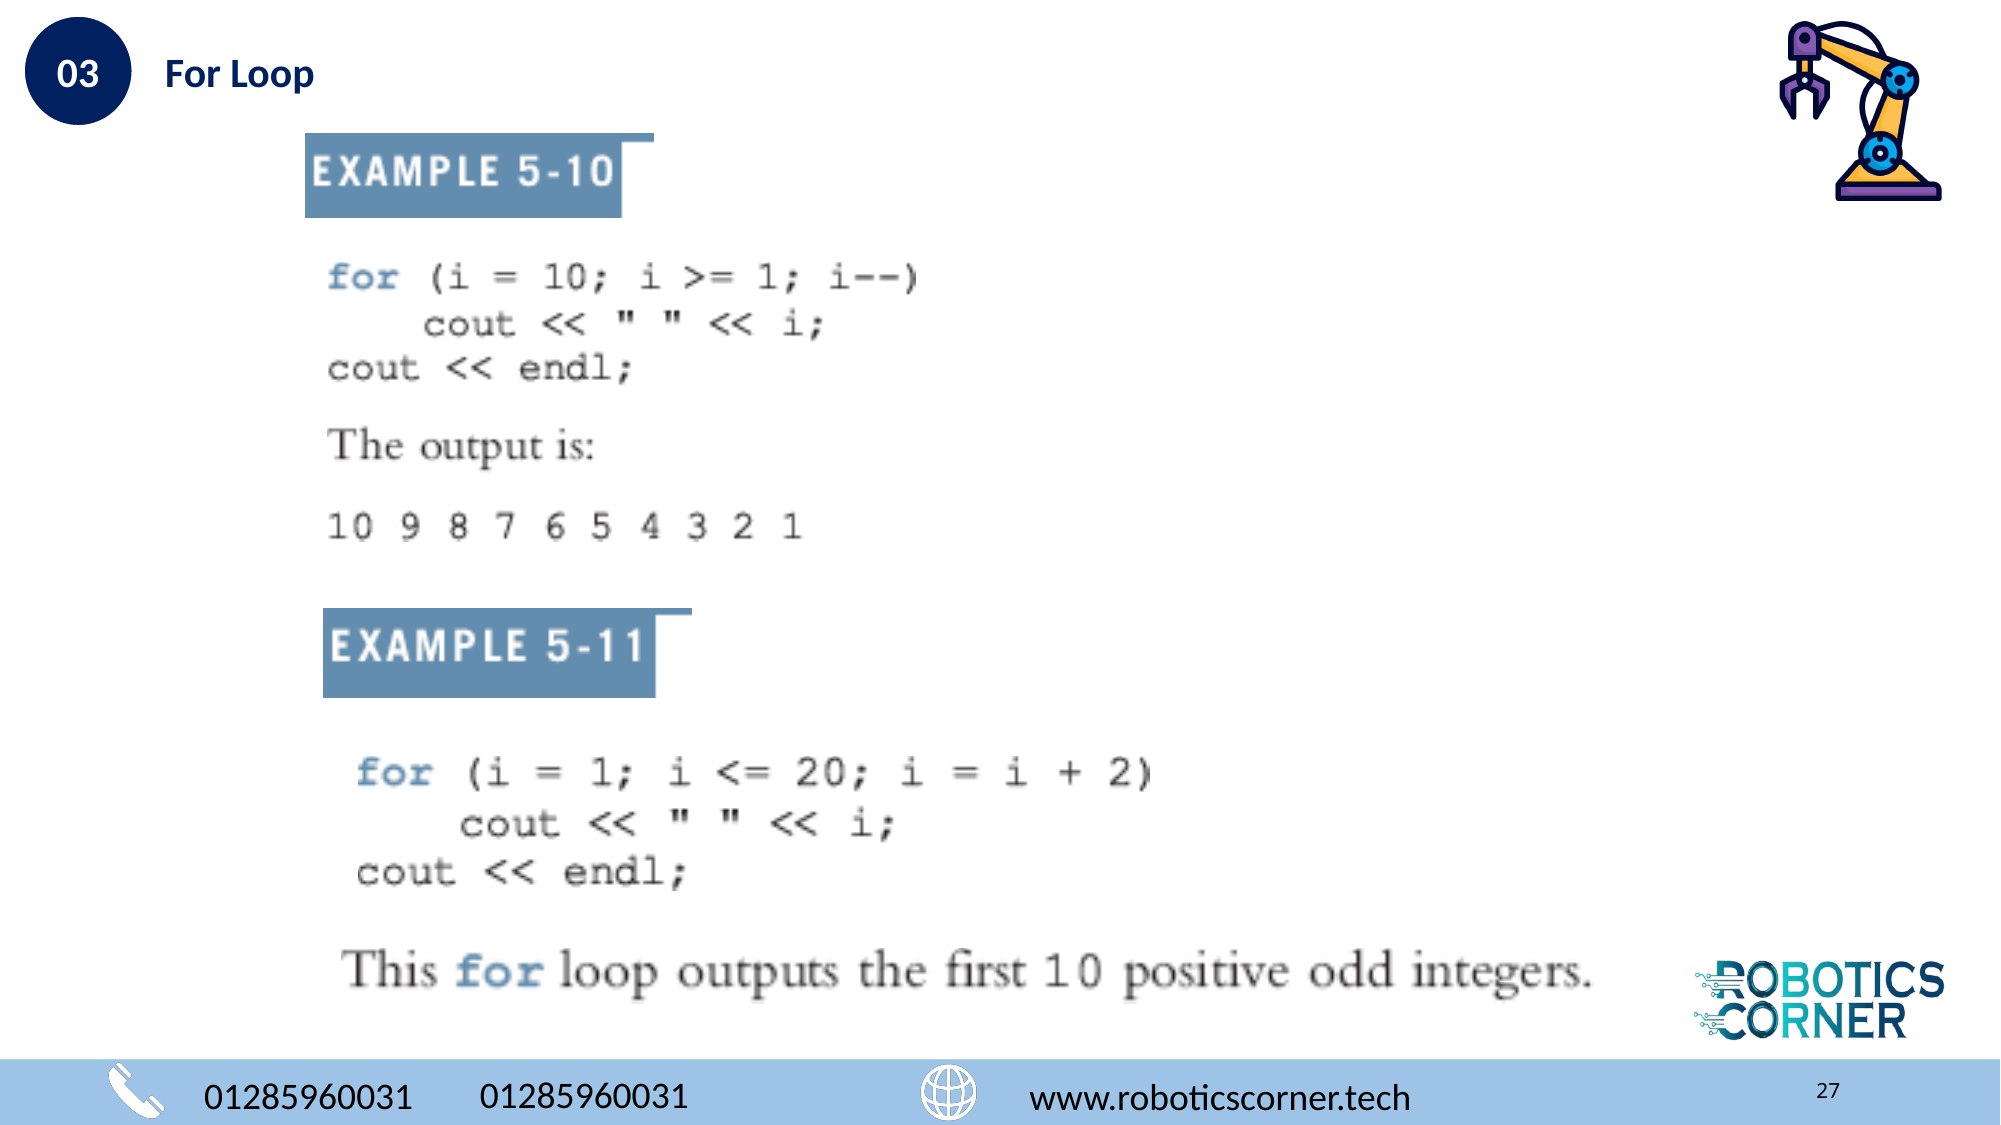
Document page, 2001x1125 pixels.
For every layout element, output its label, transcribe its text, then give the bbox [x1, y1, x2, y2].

picture [103, 1057, 170, 1124]
text_box 01285960031 [465, 1063, 811, 1124]
picture [1771, 21, 1950, 201]
text_box [981, 1059, 1810, 1125]
picture [358, 756, 1150, 891]
picture [341, 948, 1594, 1004]
text_box 03 [22, 14, 134, 128]
picture [1846, 859, 1953, 1059]
text_box [0, 1059, 915, 1125]
text_box 01285960031 [189, 1064, 495, 1125]
picture [323, 608, 692, 698]
text_box For Loop [150, 38, 622, 103]
text_box www.roboticscorner.tech [1014, 1065, 1531, 1125]
picture [327, 262, 916, 542]
picture [915, 1059, 981, 1125]
text_box [1846, 1059, 2000, 1125]
picture [305, 133, 654, 218]
text_box <number> [1810, 765, 1846, 1125]
picture [1680, 859, 1810, 1059]
